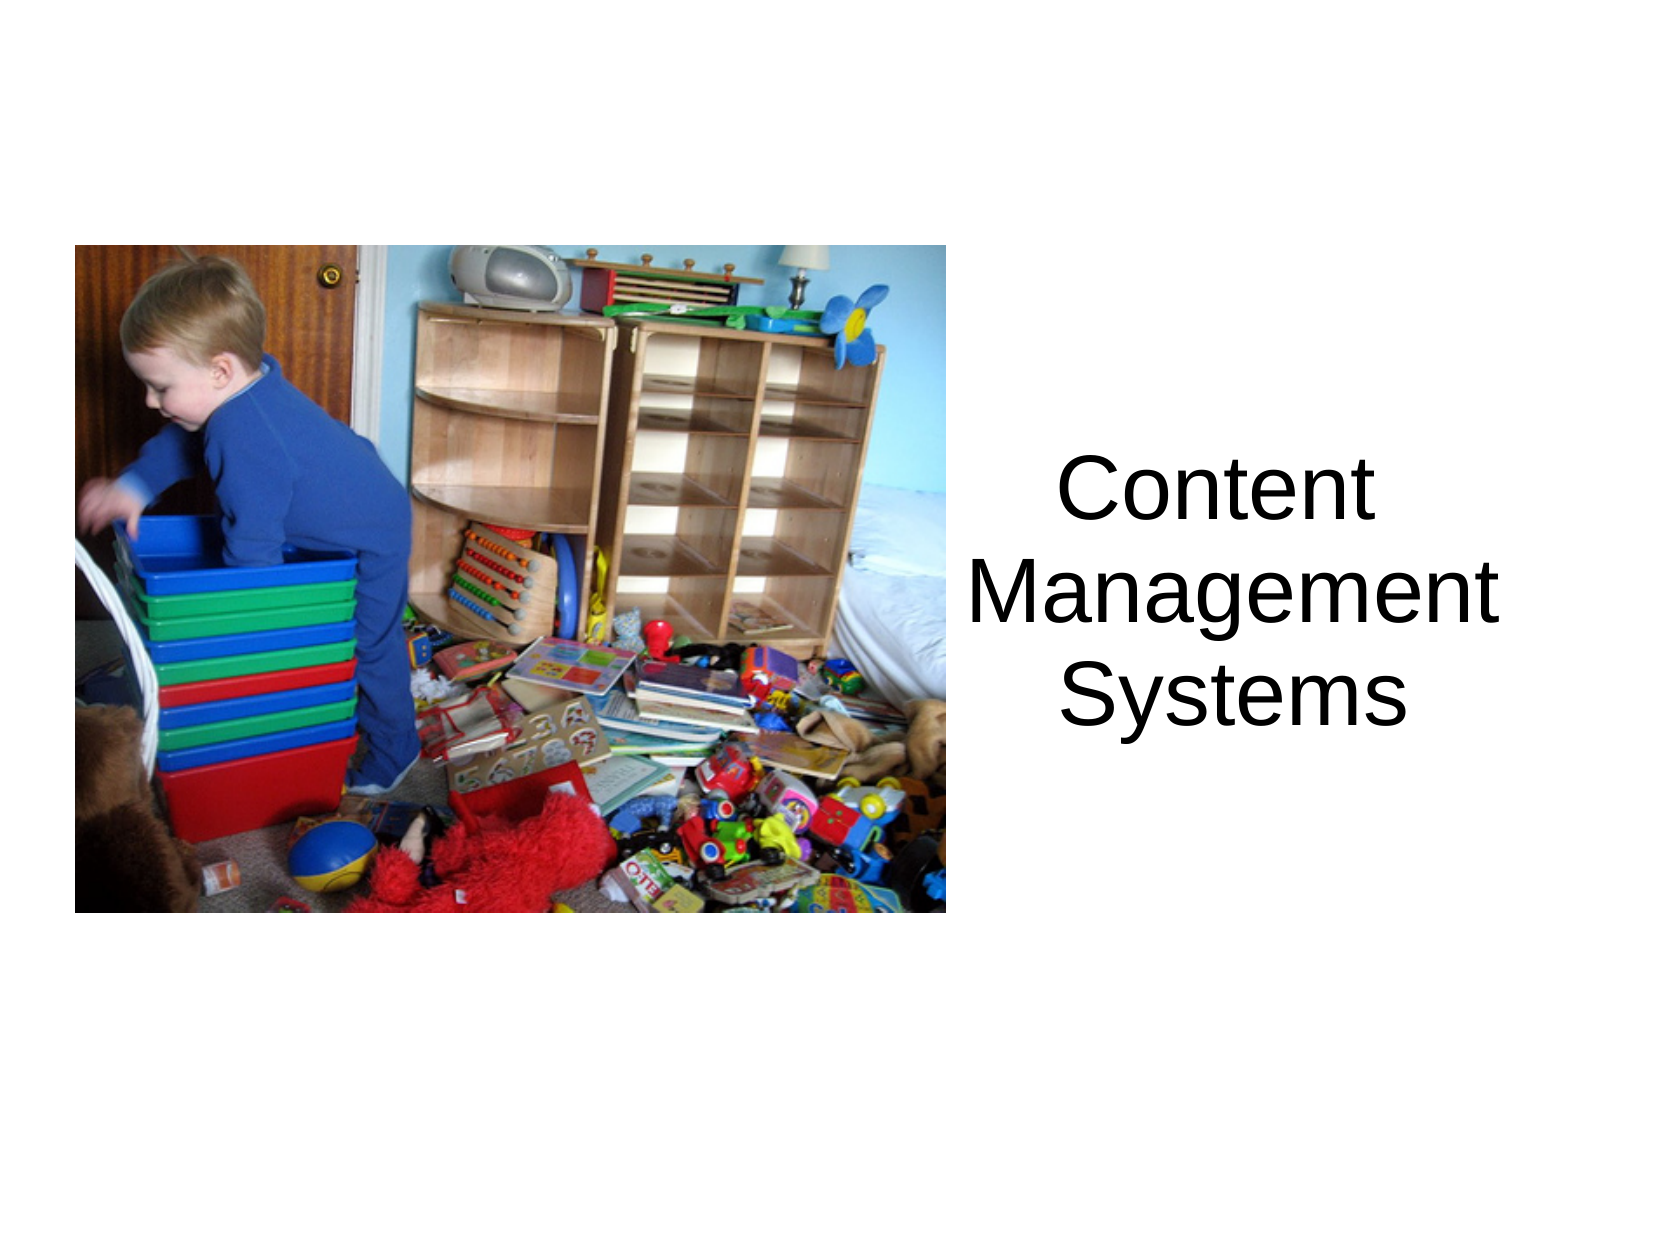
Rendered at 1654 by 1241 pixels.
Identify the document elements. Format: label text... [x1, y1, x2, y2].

title Content Management Systems [825, 56, 1571, 1126]
picture [75, 245, 946, 913]
